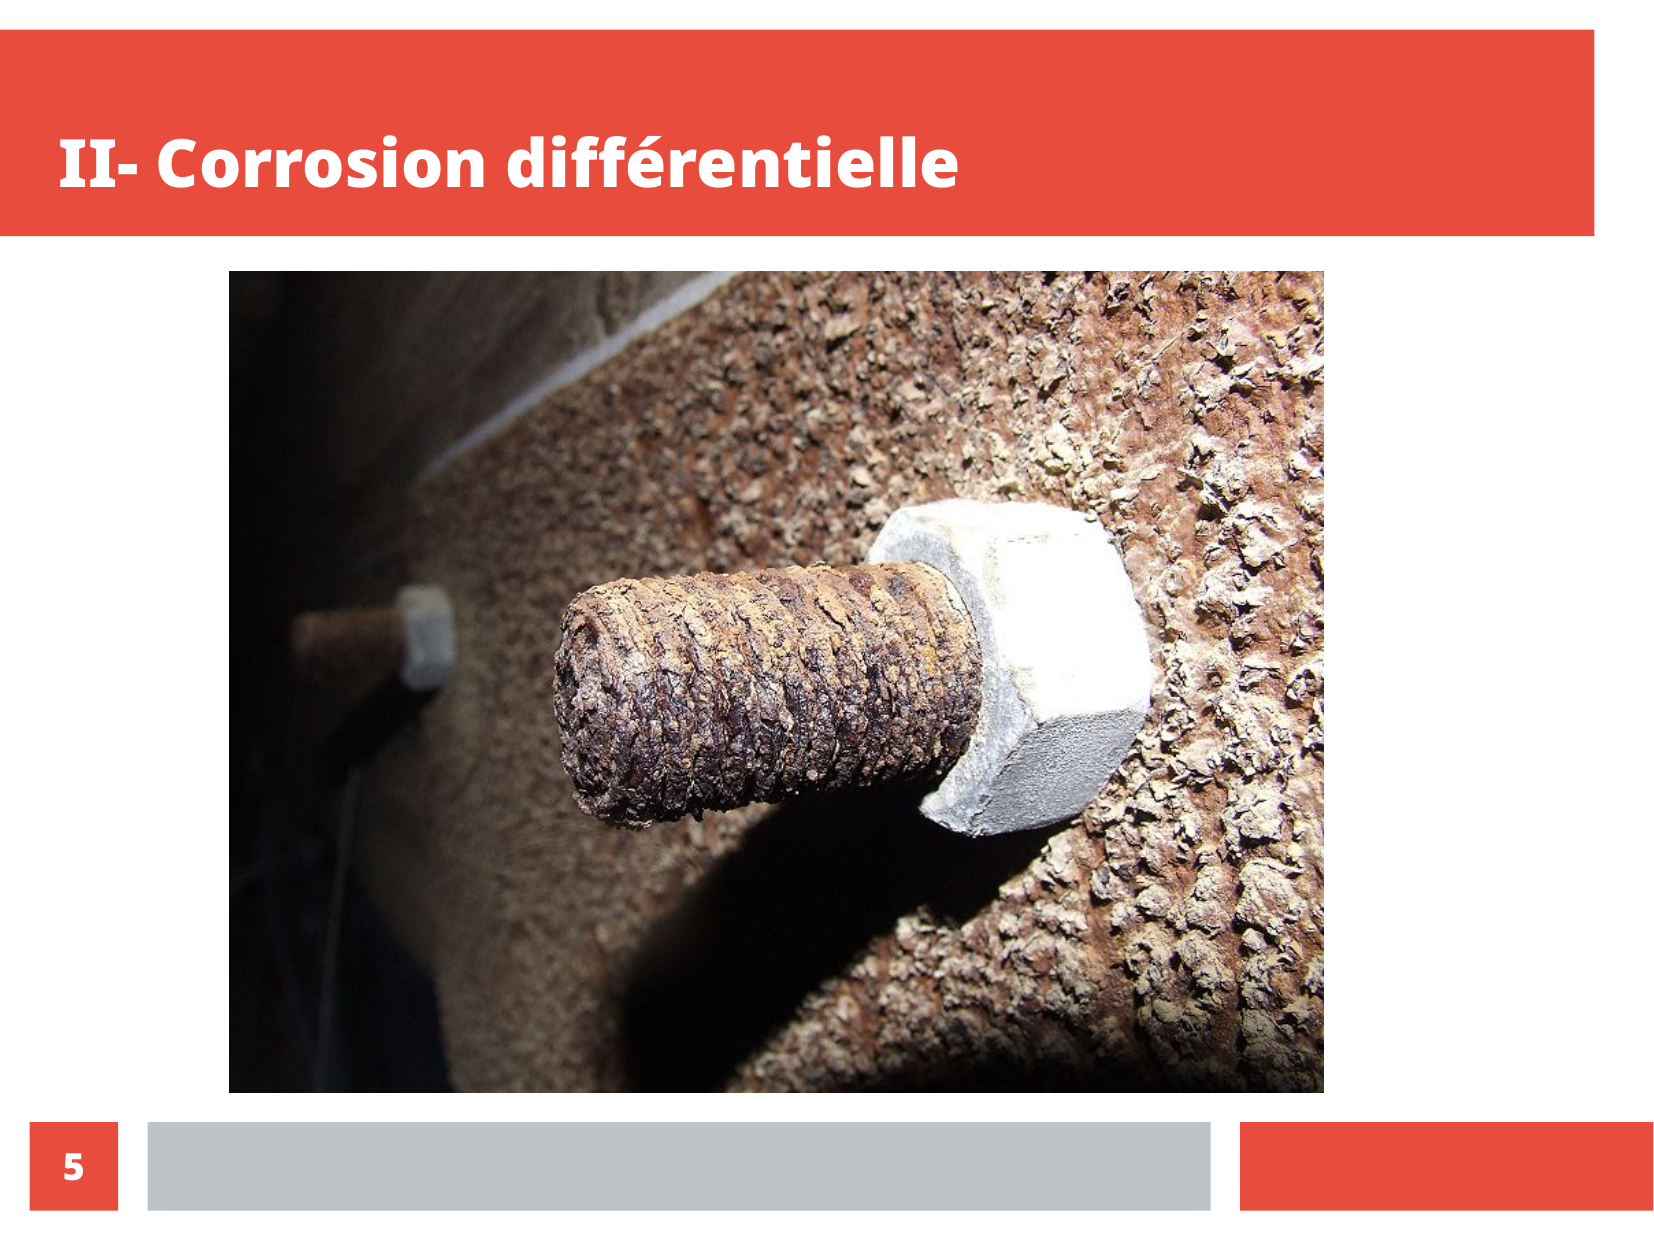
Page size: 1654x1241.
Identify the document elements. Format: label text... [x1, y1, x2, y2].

title II- Corrosion différentielle [59, 59, 1595, 207]
picture [229, 271, 1324, 1093]
